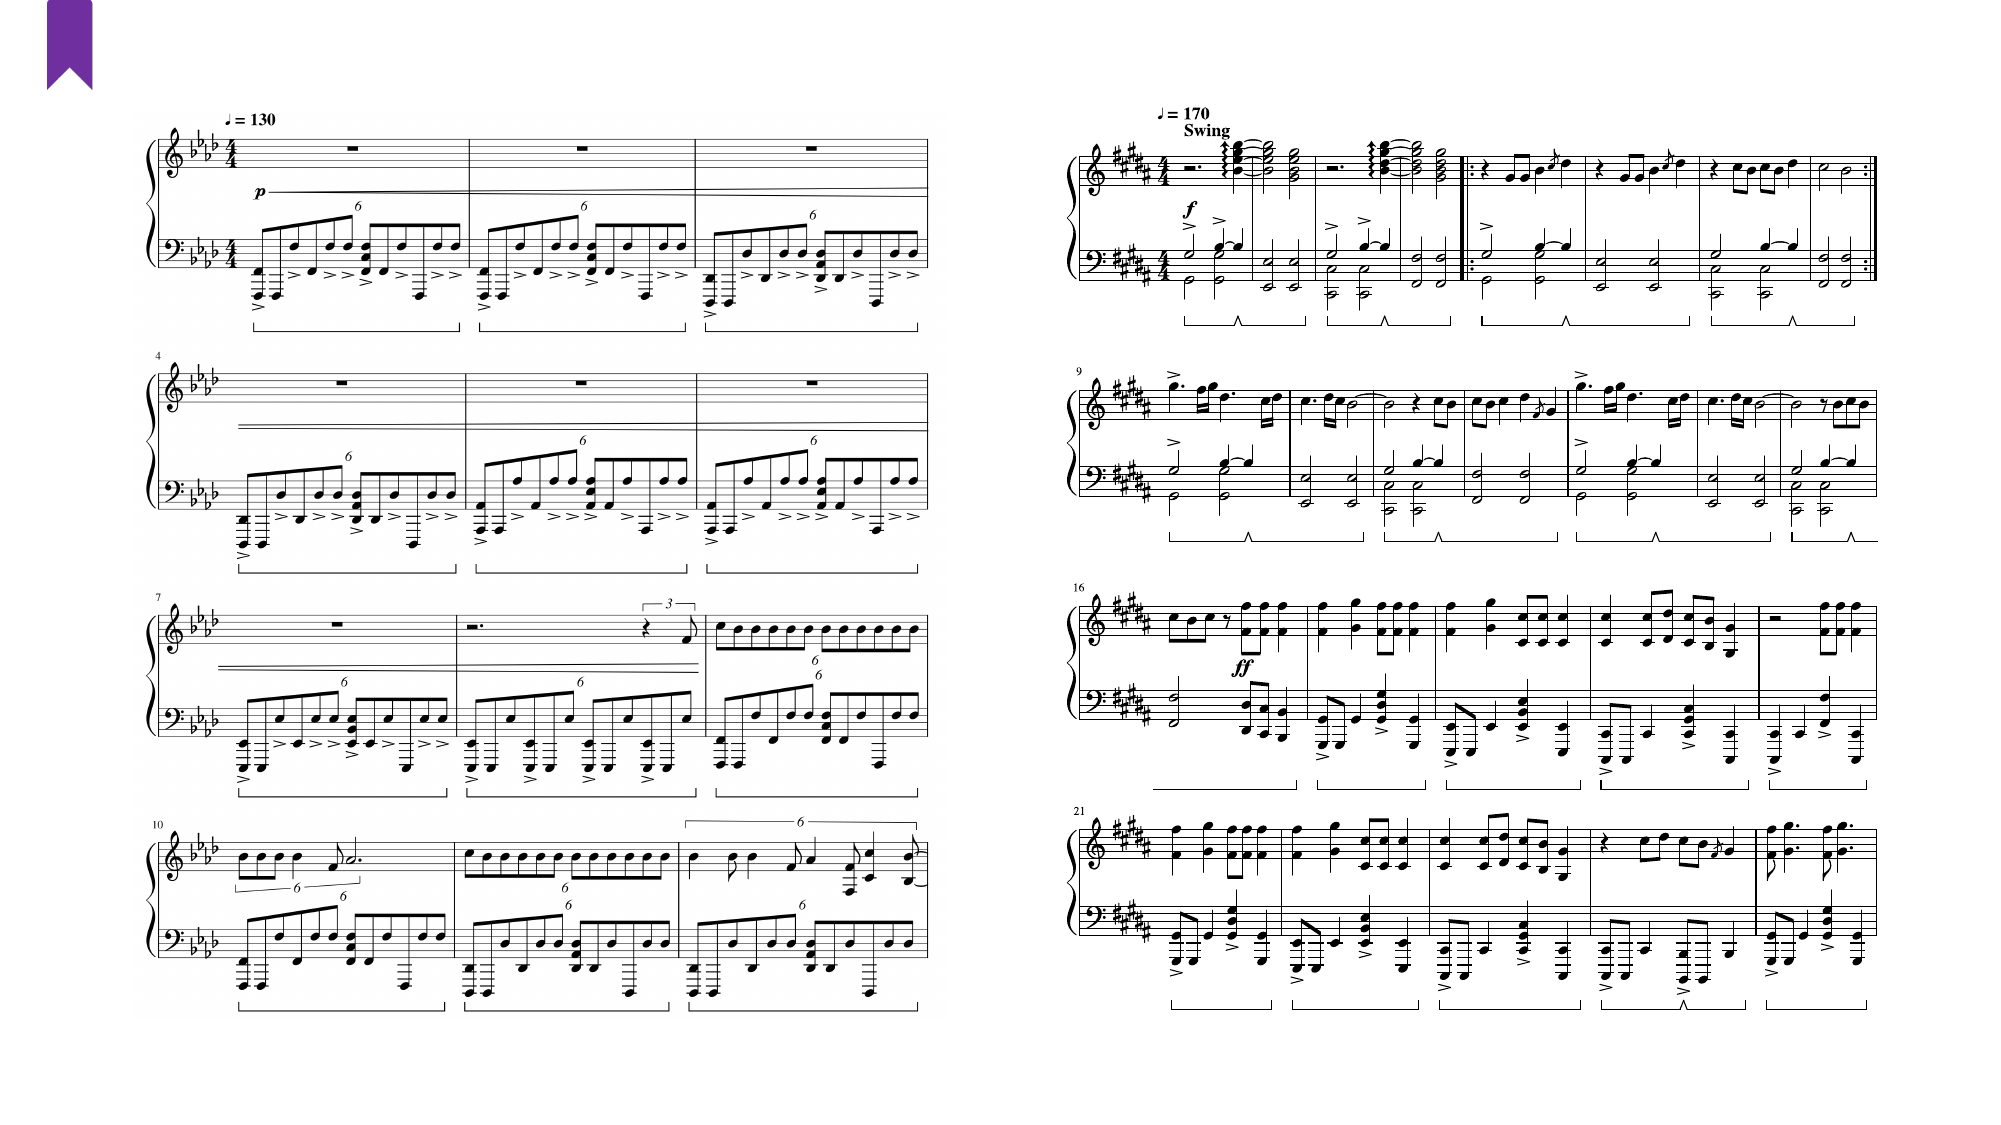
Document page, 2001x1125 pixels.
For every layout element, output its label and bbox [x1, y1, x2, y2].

picture [15, 0, 124, 99]
picture [1059, 105, 1892, 1020]
picture [134, 105, 946, 1020]
